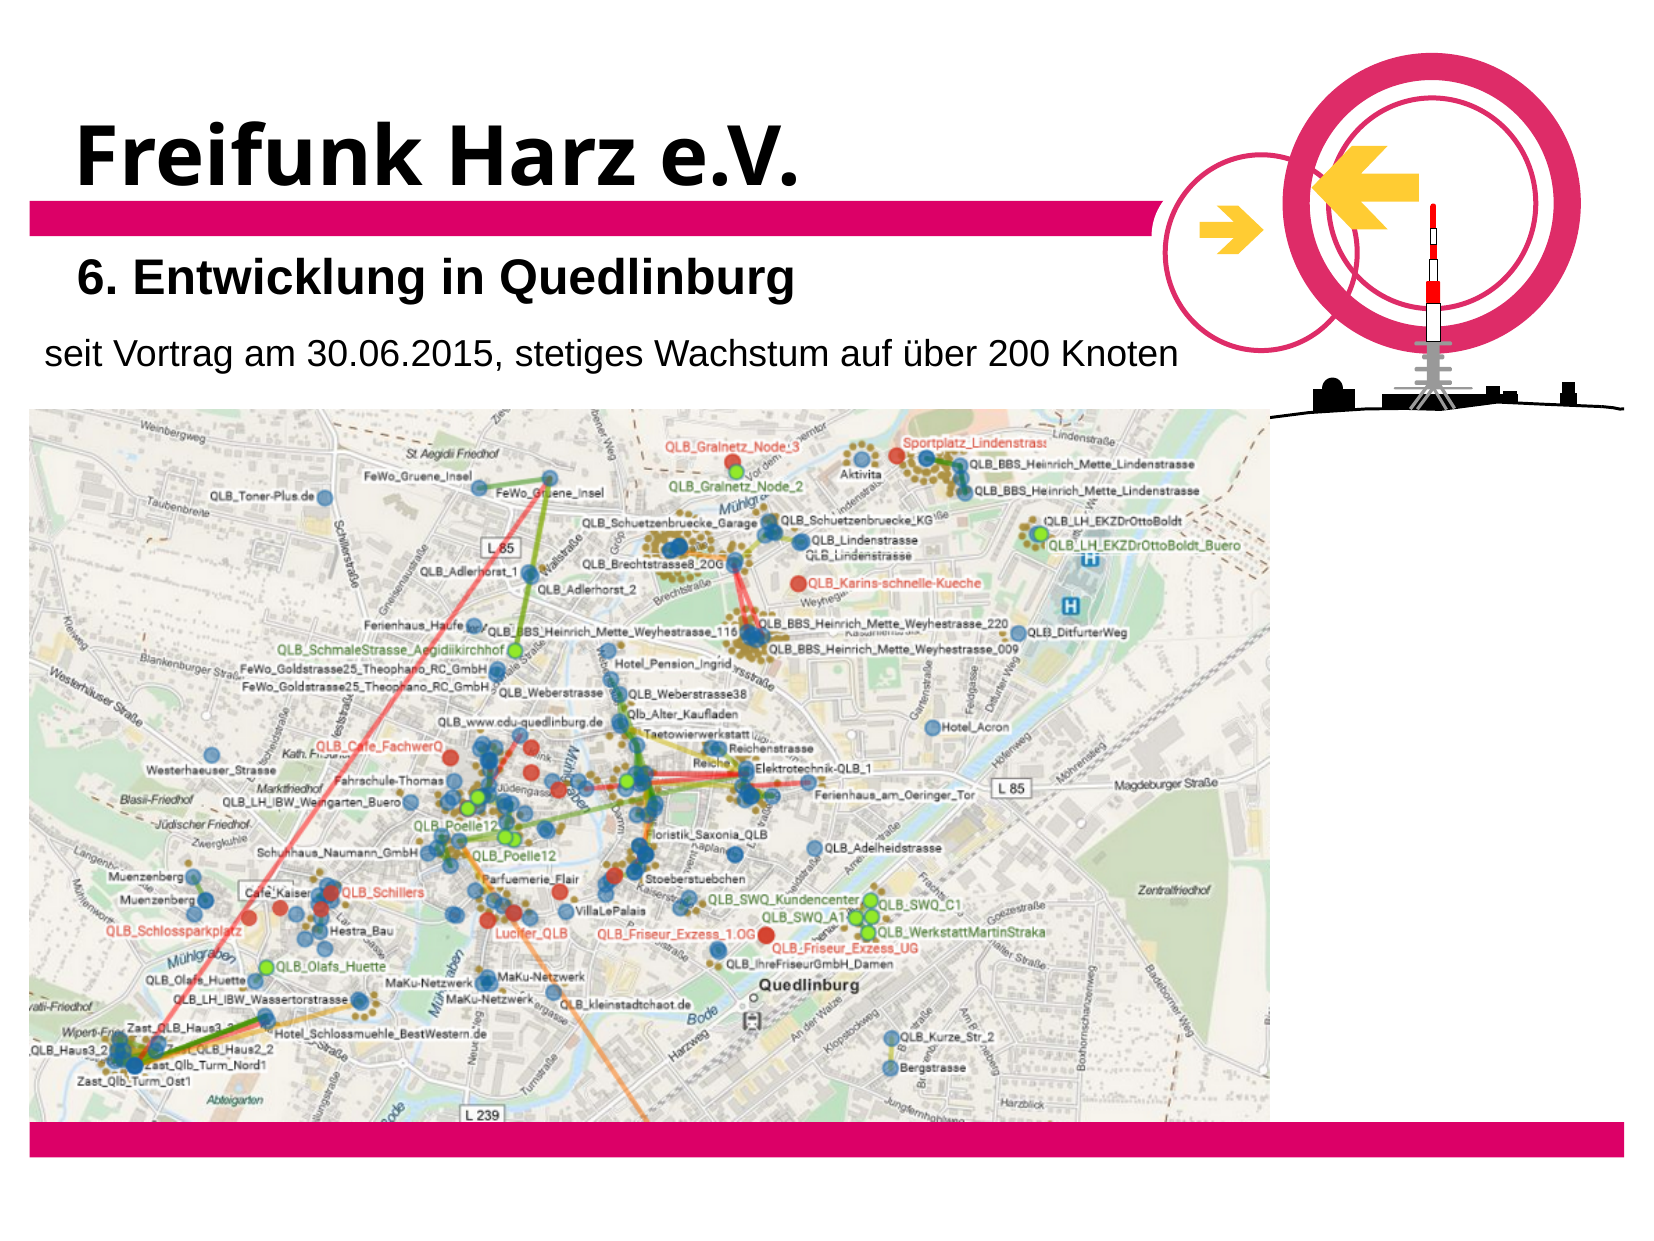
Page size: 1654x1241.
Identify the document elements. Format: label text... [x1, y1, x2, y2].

text_box seit Vortrag am 30.06.2015, stetiges Wachstum auf über 200 Knoten [29, 324, 1329, 466]
subtitle 6. Entwicklung in Quedlinburg [76, 218, 1152, 324]
picture [29, 409, 1270, 1123]
